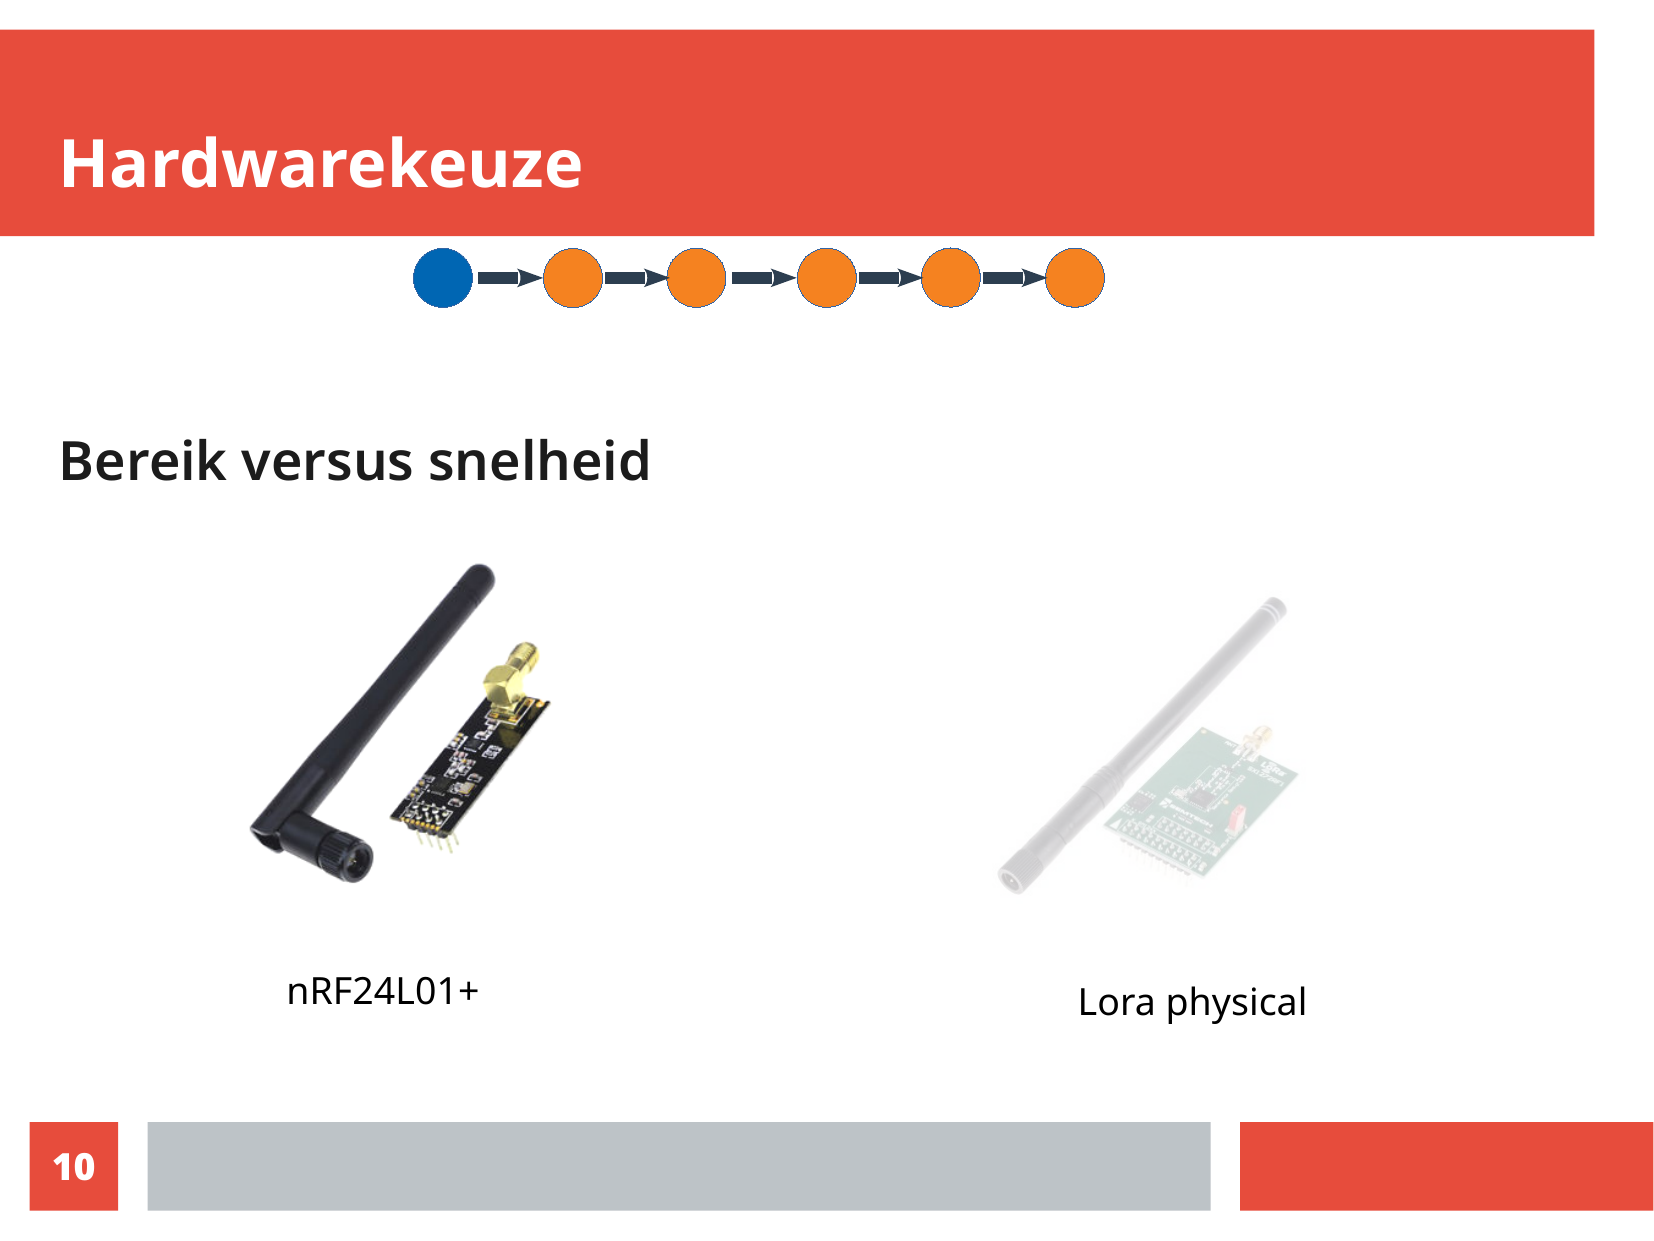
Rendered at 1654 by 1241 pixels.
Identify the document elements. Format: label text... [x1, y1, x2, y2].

text_box [1045, 248, 1105, 308]
picture [212, 543, 579, 910]
list Bereik versus snelheid [59, 324, 1565, 1093]
title Hardwarekeuze [59, 59, 1595, 207]
text_box [797, 248, 857, 308]
text_box [921, 247, 981, 308]
text_box Lora physical [1062, 968, 1382, 1027]
text_box [543, 248, 603, 308]
text_box [413, 248, 473, 308]
text_box [666, 248, 726, 308]
picture [968, 582, 1414, 922]
text_box nRF24L01+ [271, 957, 556, 1016]
